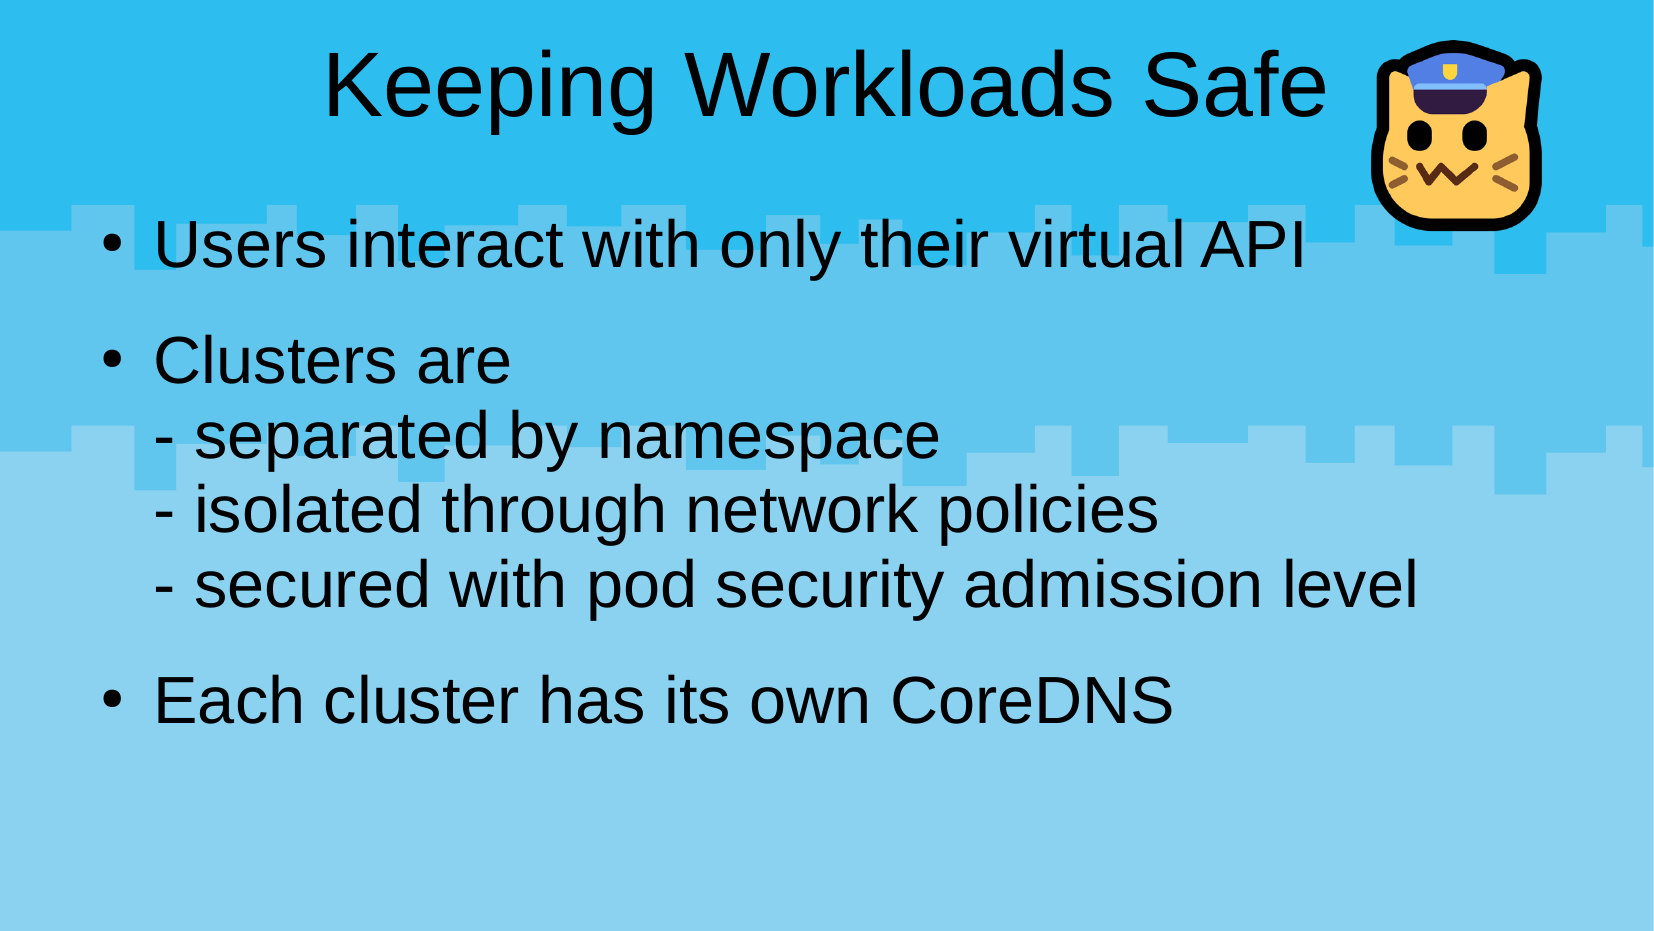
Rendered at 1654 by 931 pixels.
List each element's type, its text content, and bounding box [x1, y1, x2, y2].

list Users interact with only their virtual API Clusters are - separated by namespace - isolated through network policies - secured with pod security admission level Each cluster has its own CoreDNS [82, 206, 1571, 857]
picture [0, 0, 1654, 931]
title Keeping Workloads Safe [82, 7, 1571, 163]
